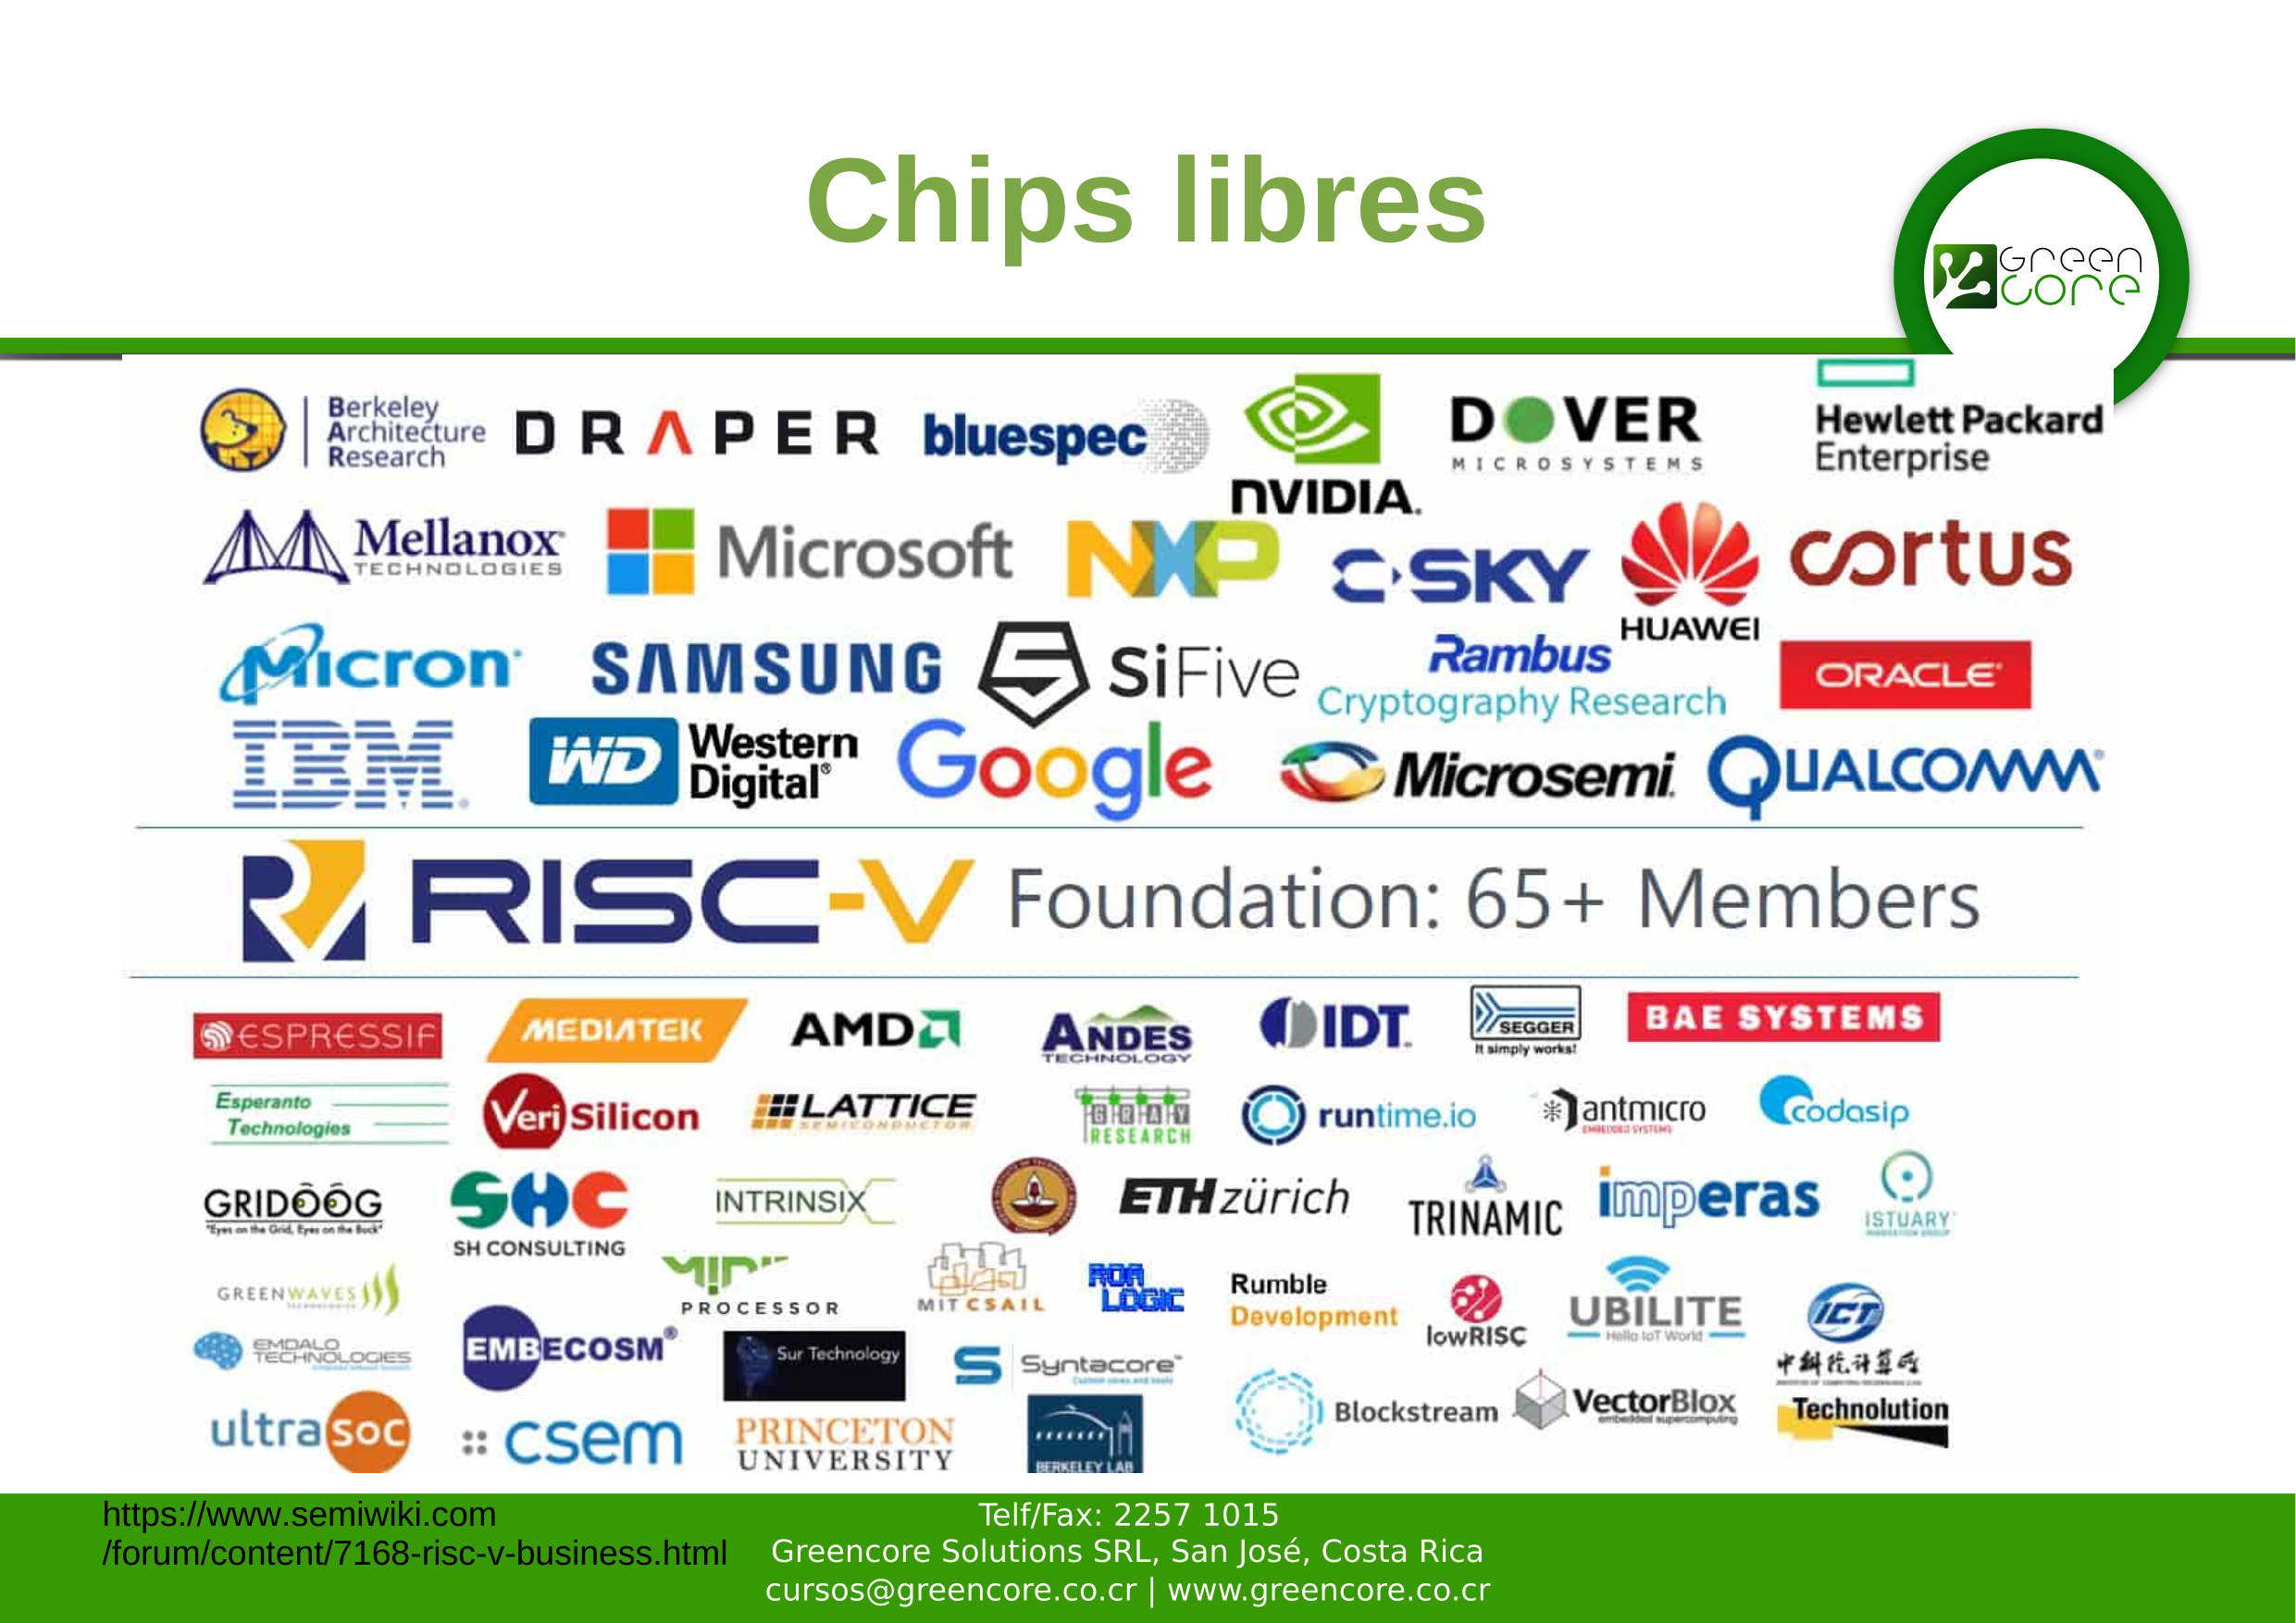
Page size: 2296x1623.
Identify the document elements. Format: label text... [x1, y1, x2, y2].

title Chips libres [115, 64, 2181, 336]
text_box https://www.semiwiki.com /forum/content/7168-risc-v-business.html [88, 1487, 1137, 1580]
picture [0, 0, 2296, 1623]
